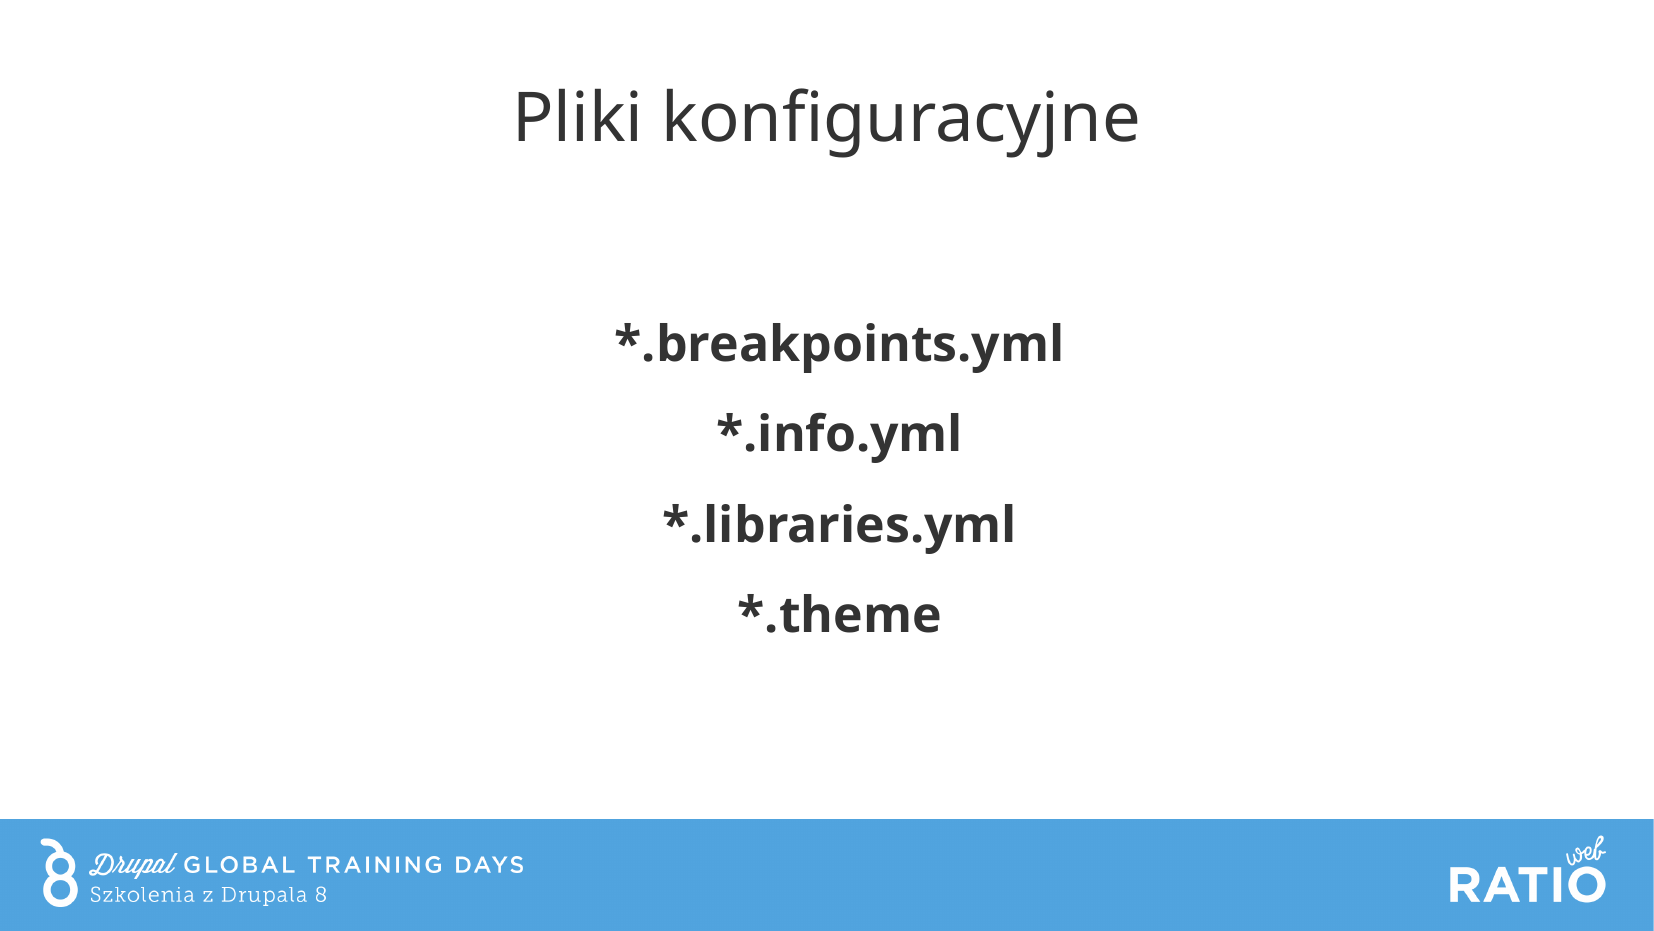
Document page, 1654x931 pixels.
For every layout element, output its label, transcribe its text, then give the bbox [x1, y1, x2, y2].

list *.breakpoints.yml *.info.yml *.libraries.yml *.theme [82, 217, 1571, 758]
picture [0, 0, 1654, 931]
title Pliki konfiguracyjne [82, 37, 1571, 193]
